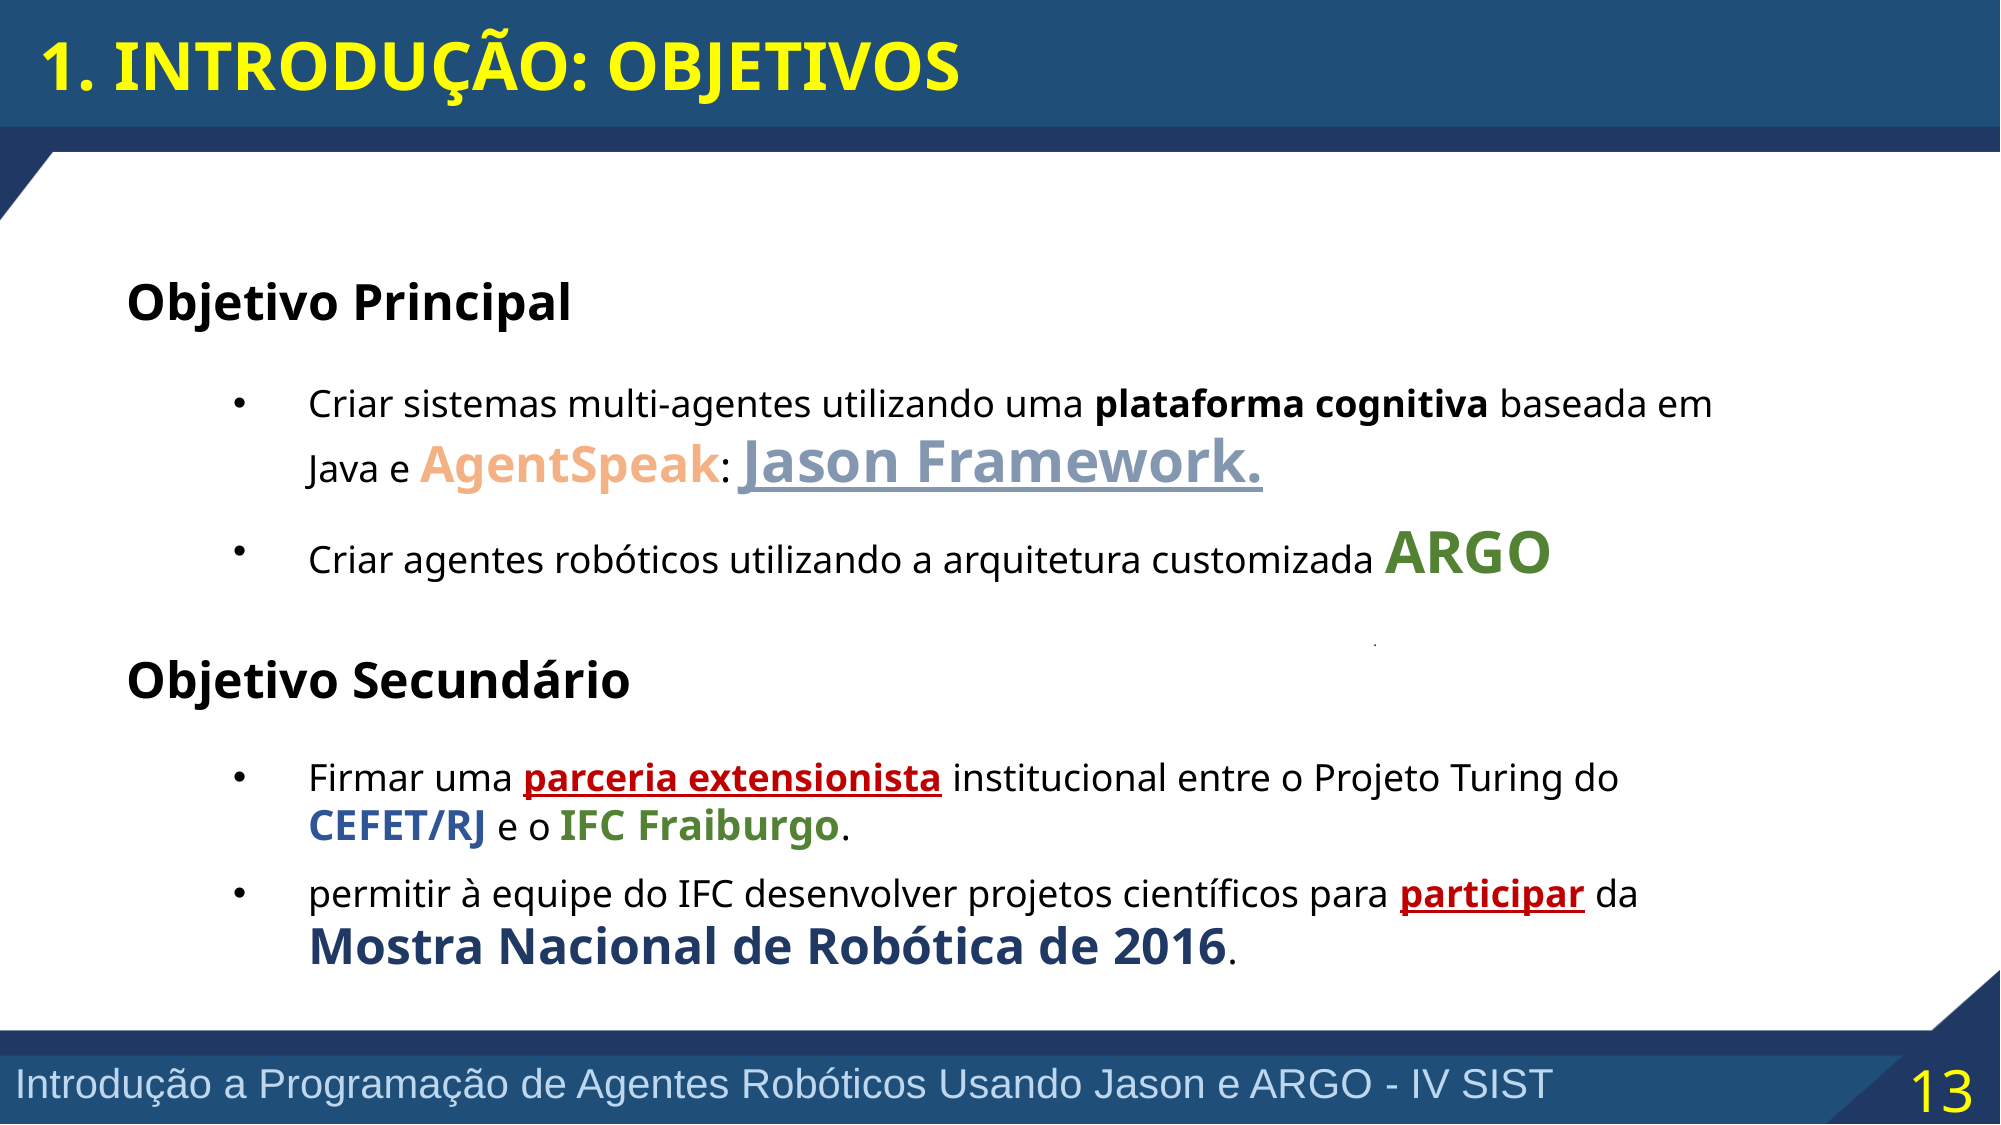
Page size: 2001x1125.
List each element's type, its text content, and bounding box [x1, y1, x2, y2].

text_box Criar sistemas multi-agentes utilizando uma plataforma cognitiva baseada em Java e AgentSpeak: Jason Framework. Criar agentes robóticos utilizando a arquitetura customizada ARGO [218, 372, 1798, 653]
text_box Objetivo Secundário [112, 641, 1388, 717]
picture [0, 0, 2000, 1124]
text_box Firmar uma parceria extensionista institucional entre o Projeto Turing do CEFET/RJ e o IFC Fraiburgo. permitir à equipe do IFC desenvolver projetos científicos para participar da Mostra Nacional de Robótica de 2016. [218, 746, 1798, 983]
text_box Objetivo Principal [112, 262, 1388, 338]
text_box 1. INTRODUÇÃO: OBJETIVOS [24, 16, 2000, 112]
